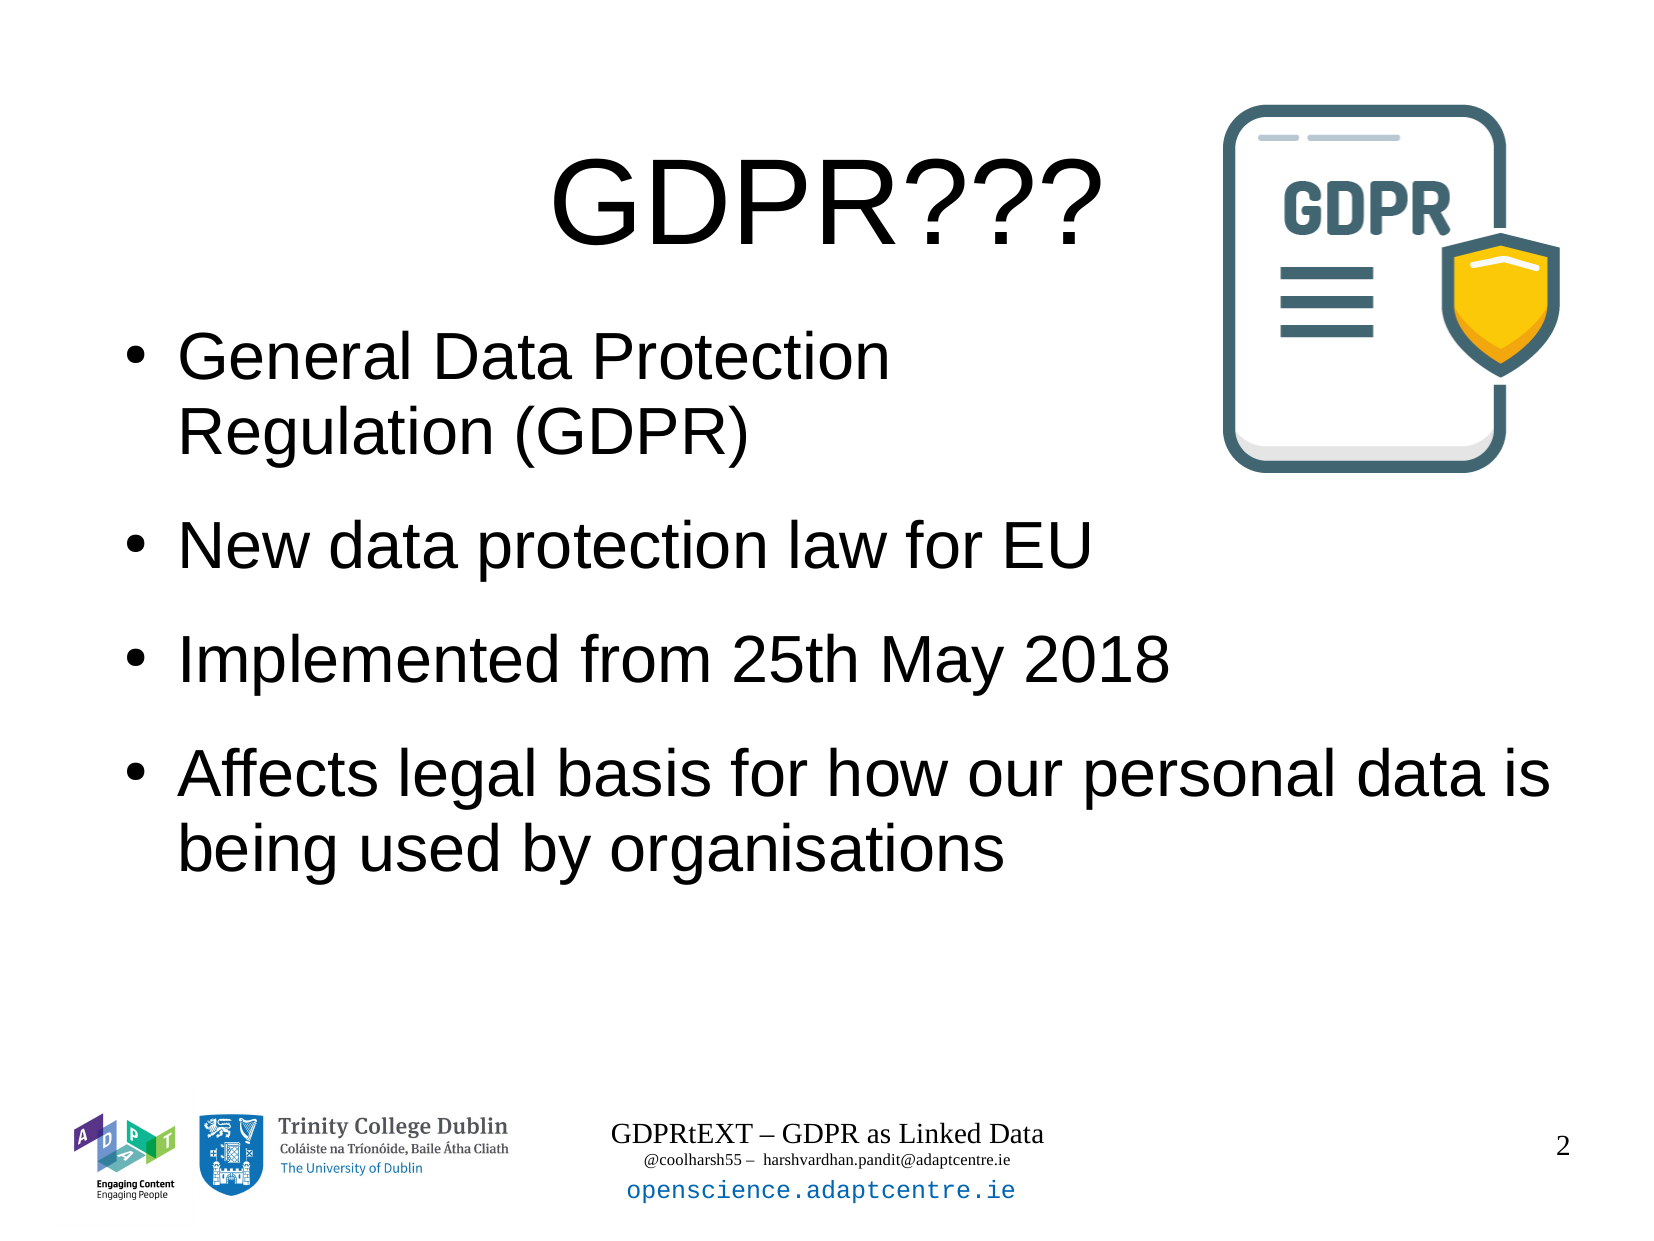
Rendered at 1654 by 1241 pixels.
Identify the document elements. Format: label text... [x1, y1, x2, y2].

title GDPR??? [82, 109, 1223, 296]
list General Data Protection Regulation (GDPR) New data protection law for EU Implemented from 25th May 2018 Affects legal basis for how our personal data is being used by organisations [106, 318, 1595, 1040]
title GDPR??? [1560, 109, 1571, 296]
picture [196, 1111, 512, 1199]
picture [54, 1086, 195, 1227]
picture [1223, 104, 1560, 473]
